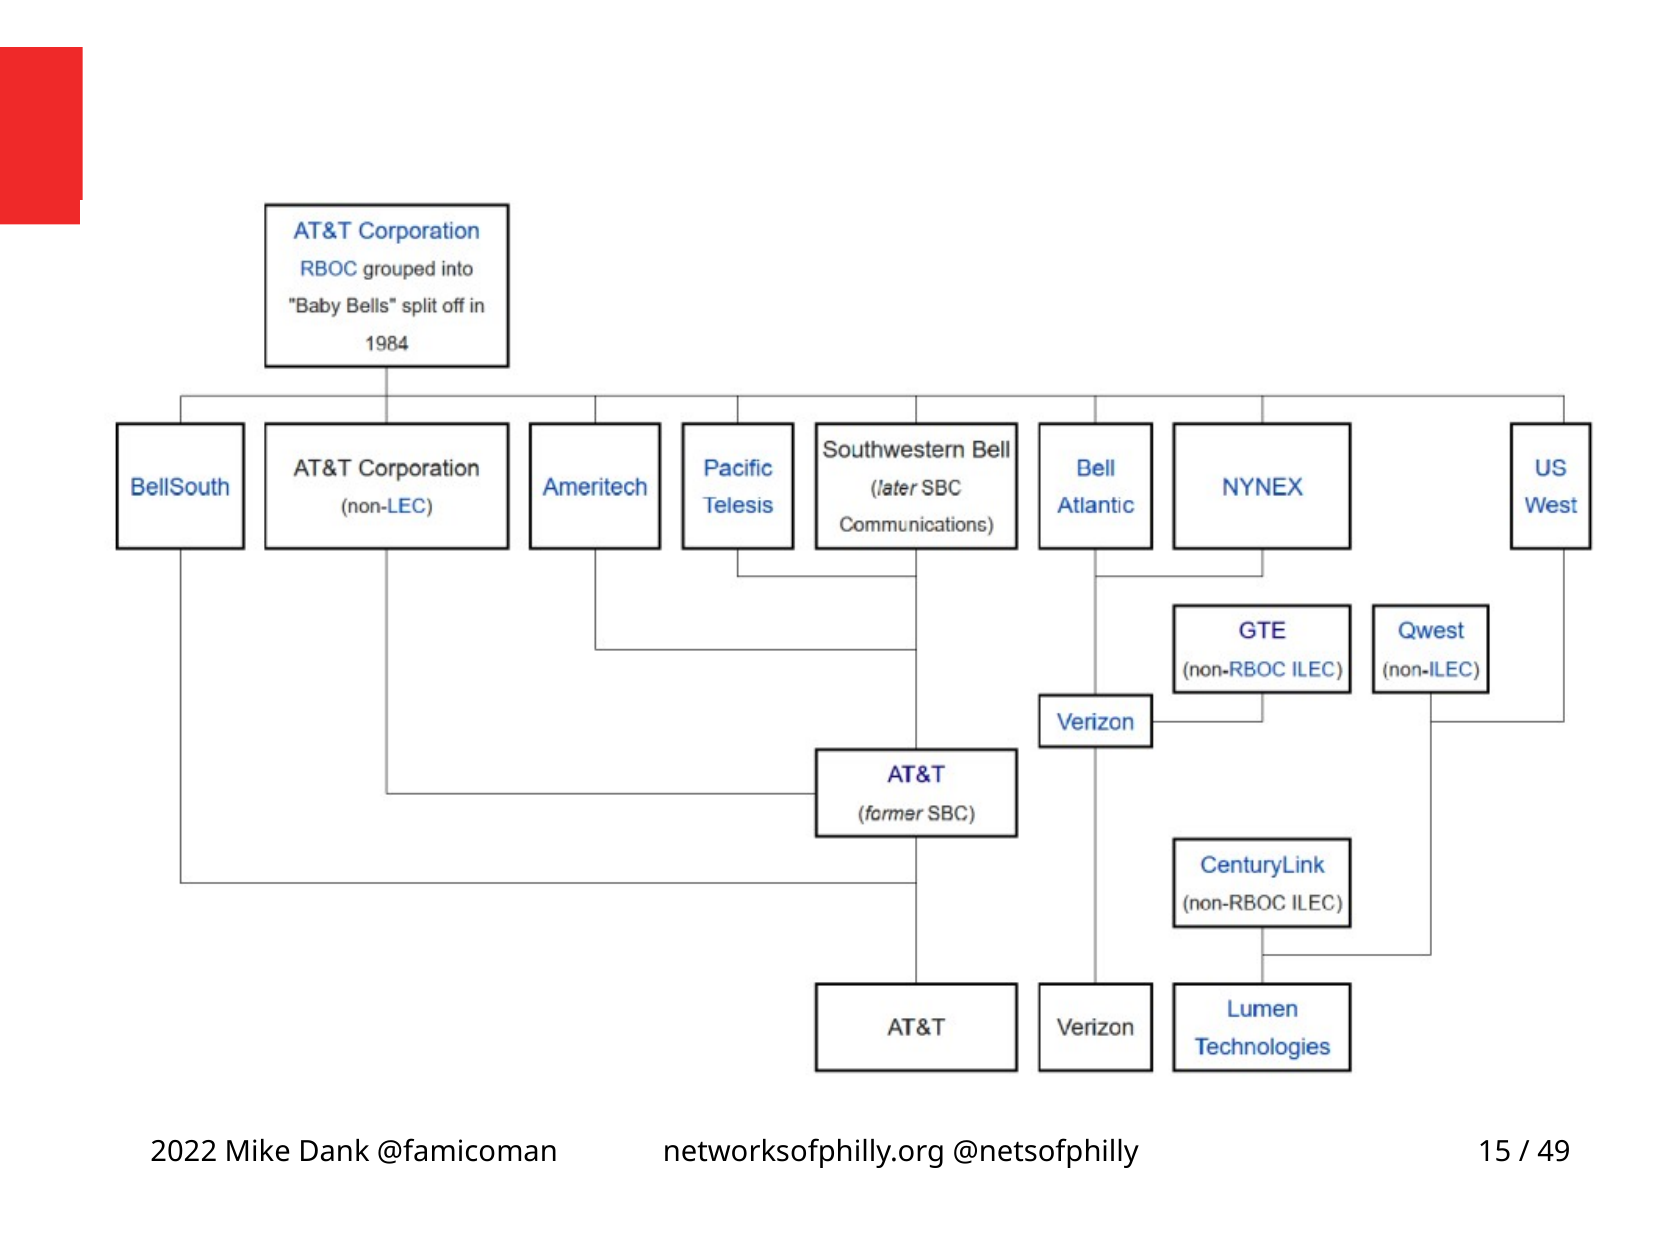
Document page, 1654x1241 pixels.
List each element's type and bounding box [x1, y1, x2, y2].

picture [80, 200, 1626, 1087]
